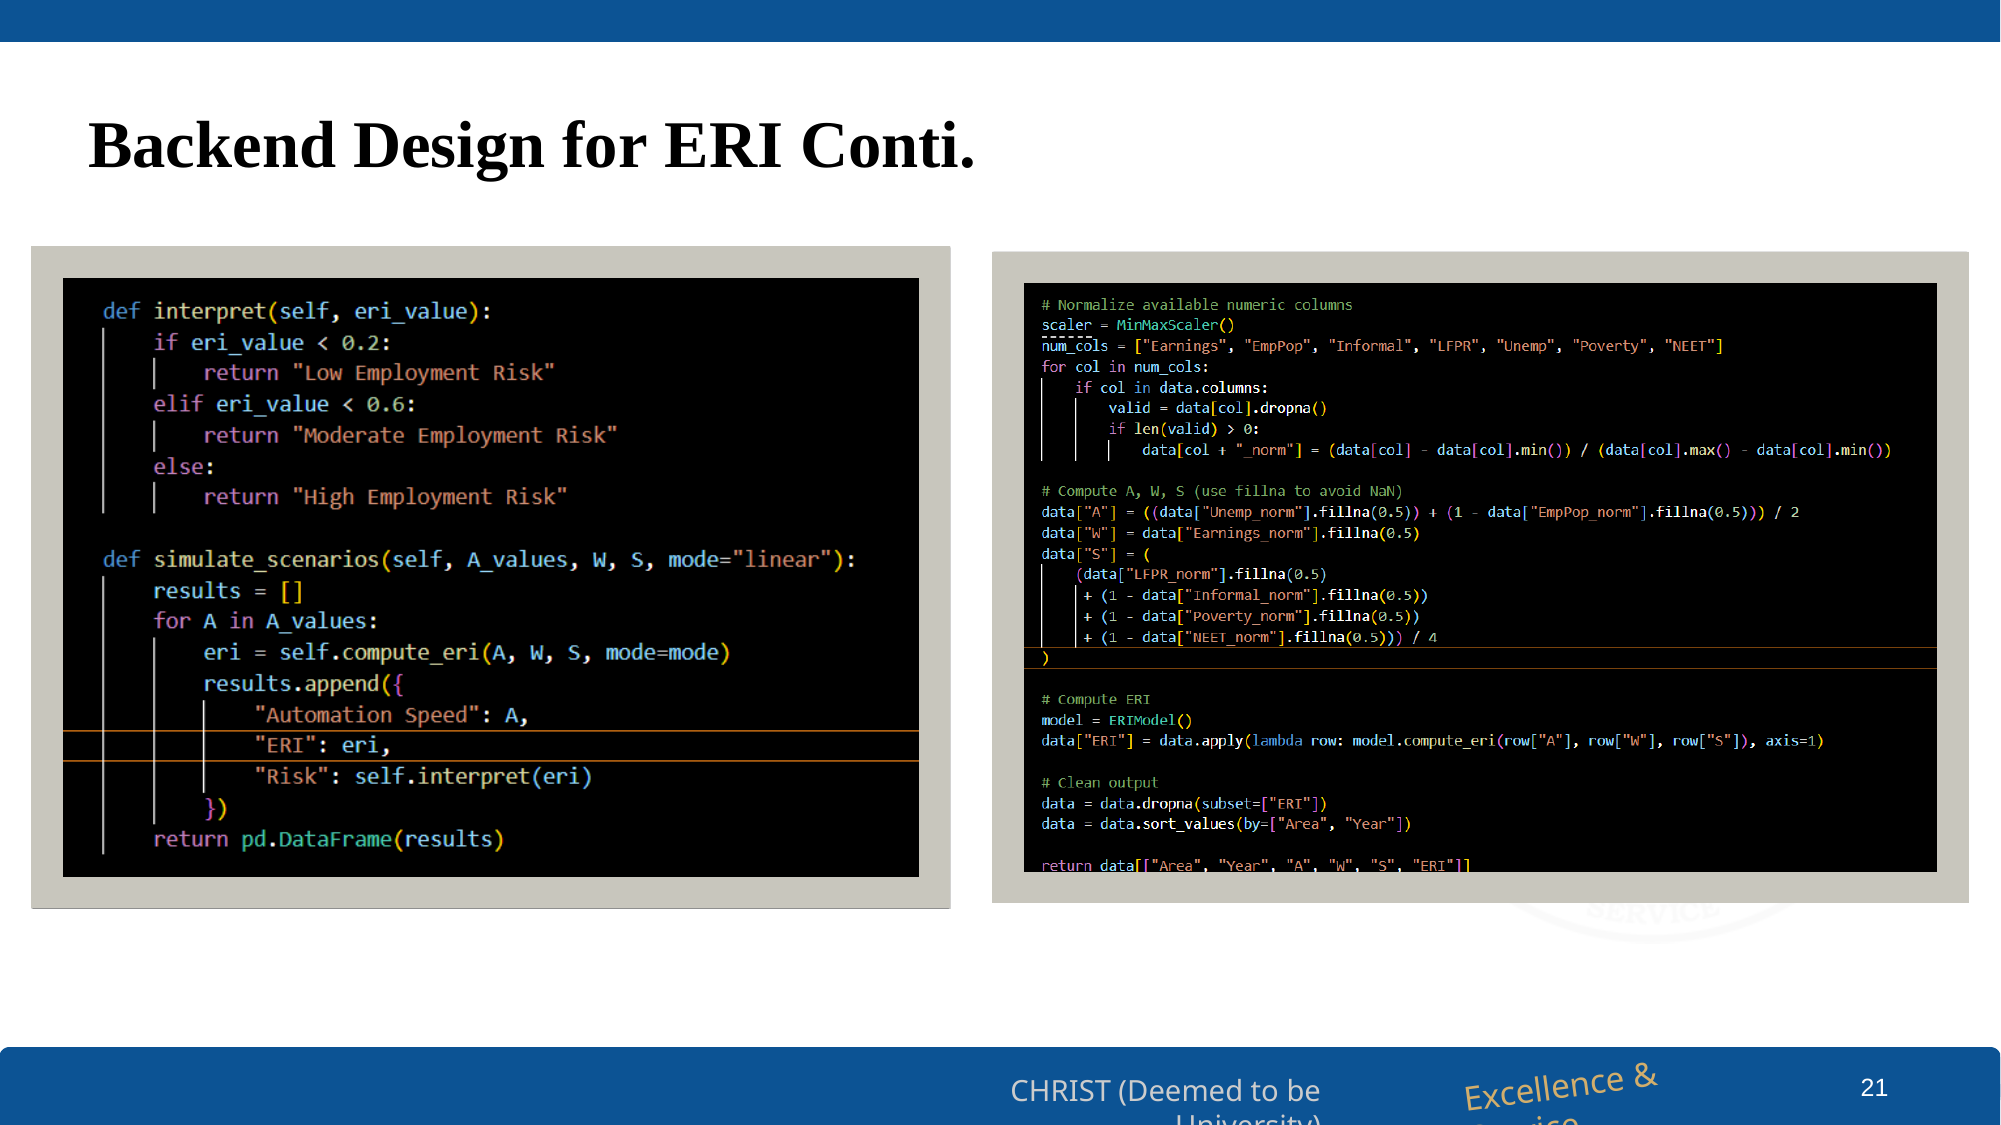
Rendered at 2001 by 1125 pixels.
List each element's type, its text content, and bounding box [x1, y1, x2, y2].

picture [62, 277, 920, 878]
title Backend Design for ERI Conti. [68, 80, 1932, 206]
text_box [1840, 1051, 1961, 1118]
picture [1023, 282, 1938, 872]
